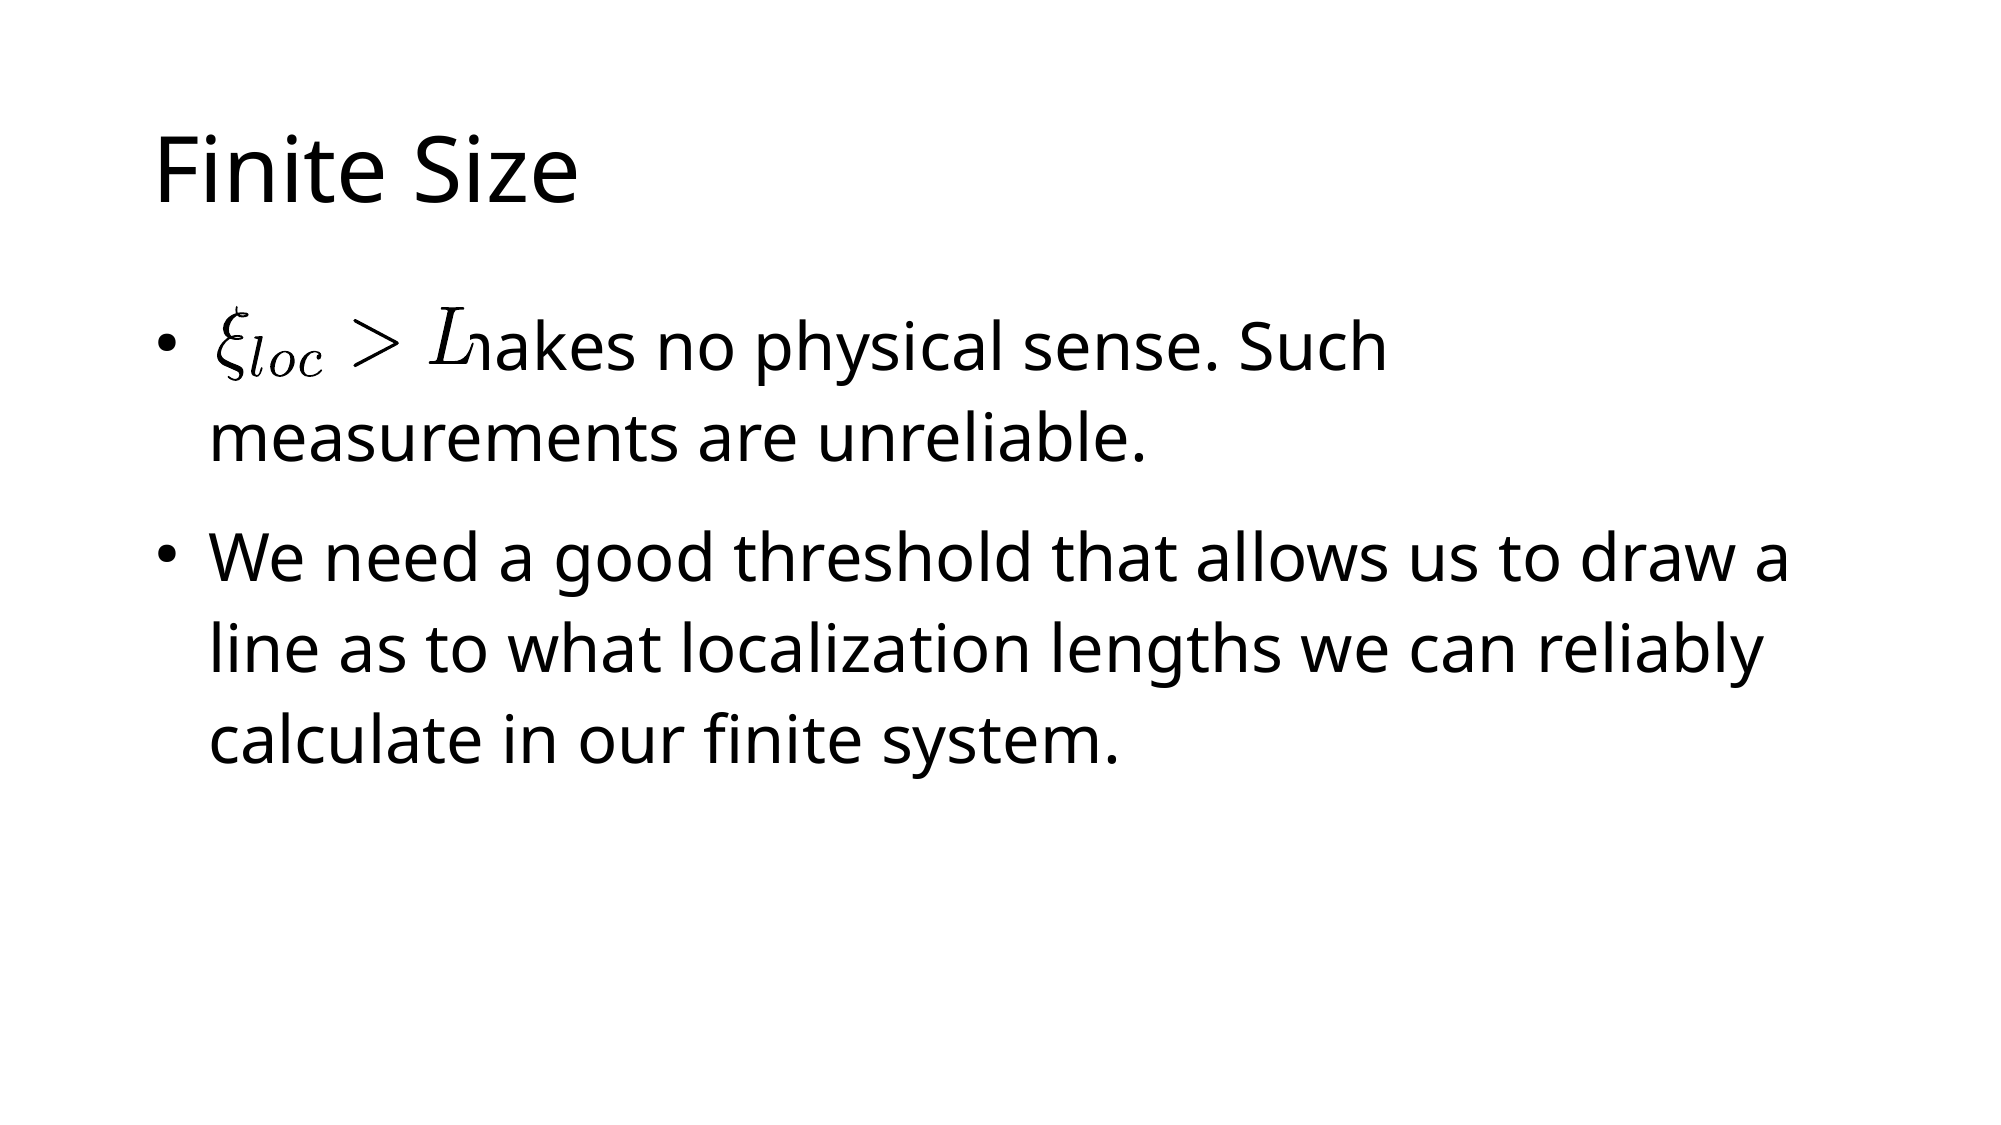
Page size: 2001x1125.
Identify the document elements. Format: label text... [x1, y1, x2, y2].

text_box [217, 305, 474, 381]
list makes no physical sense. Such measurements are unreliable. We need a good threshold that allows us to draw a line as to what localization lengths we can reliably calculate in our finite system. [137, 299, 1863, 1014]
title Finite Size [137, 59, 1863, 278]
